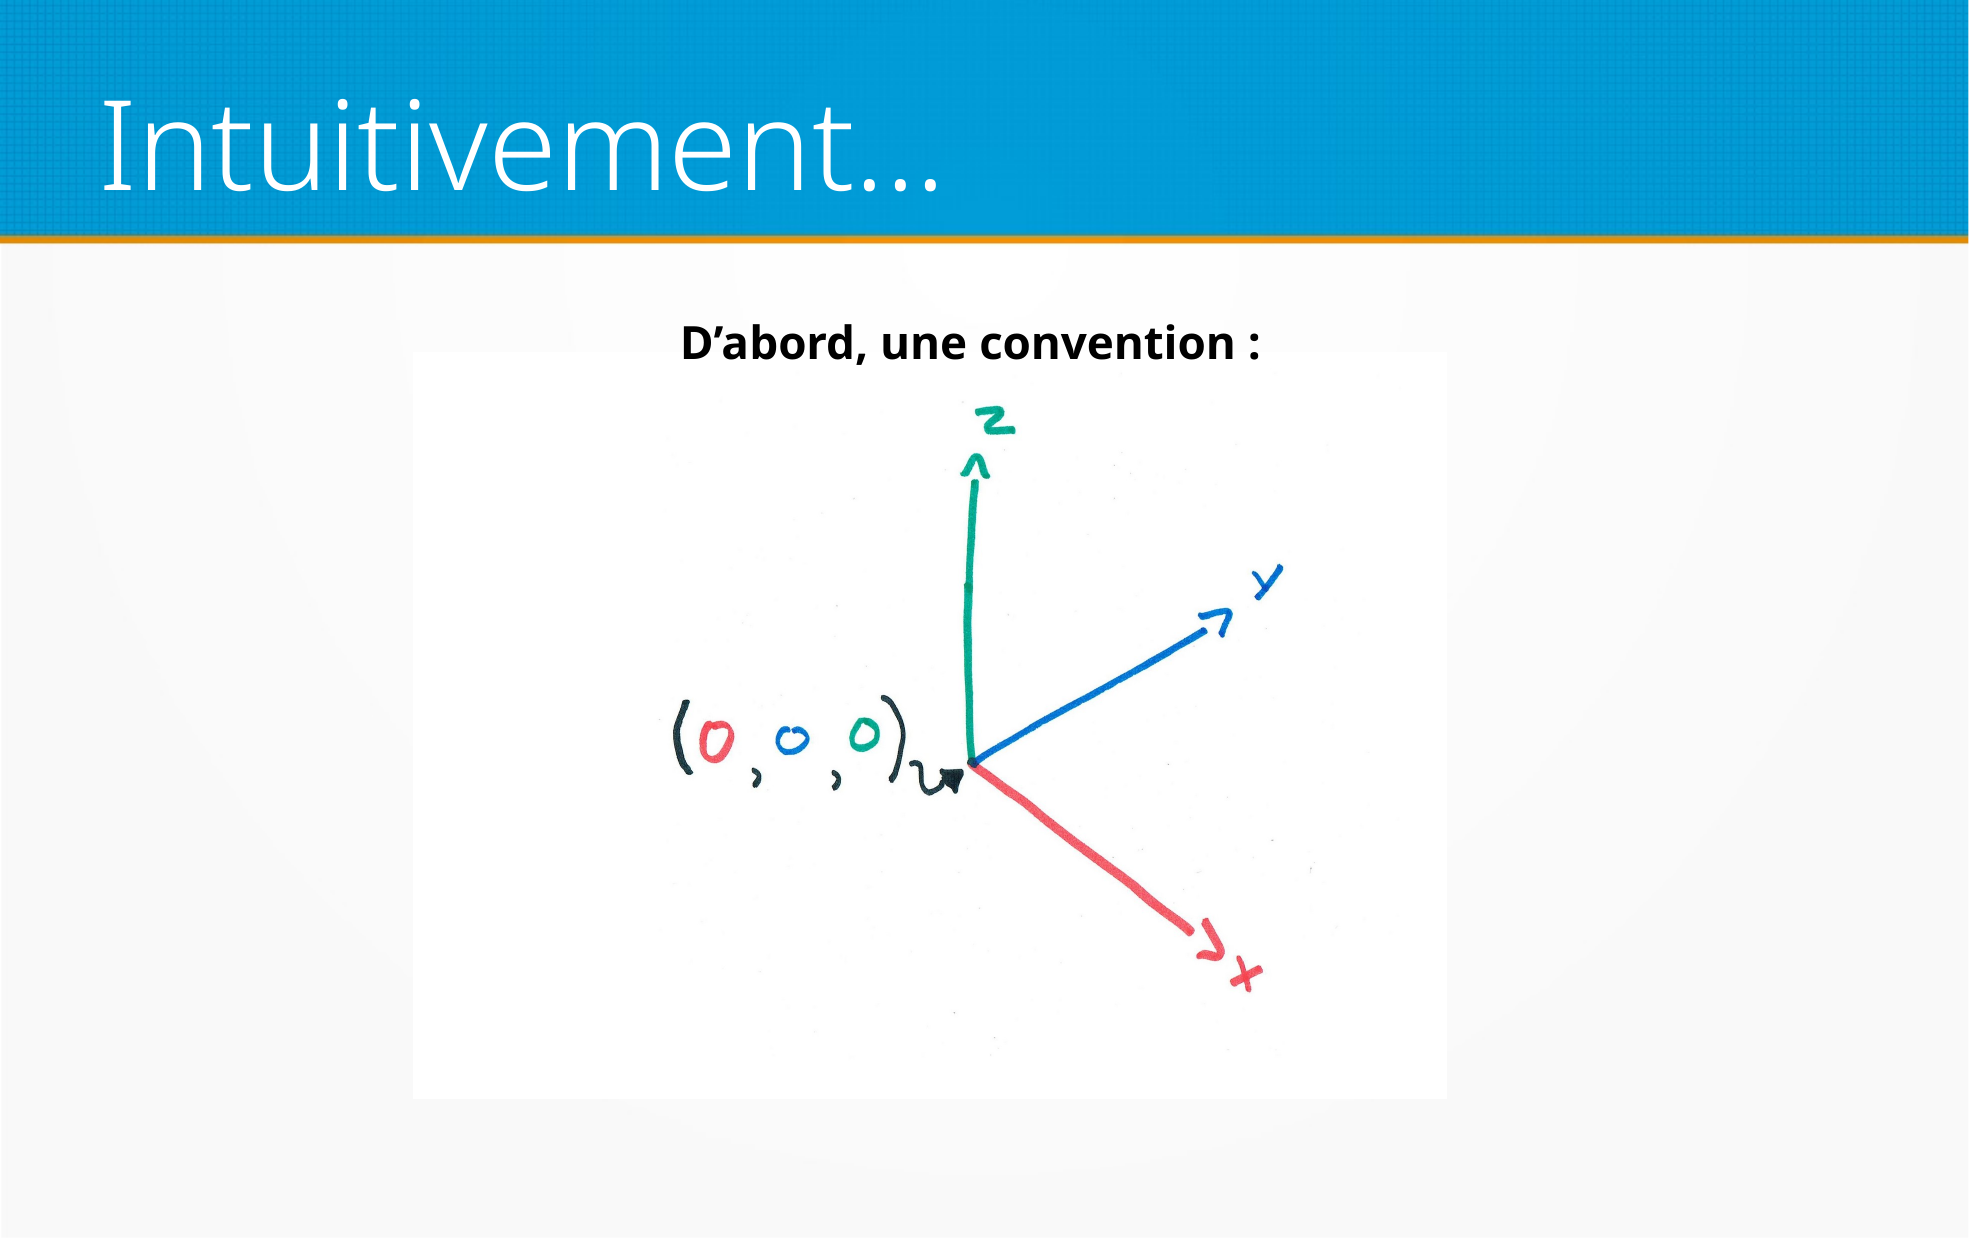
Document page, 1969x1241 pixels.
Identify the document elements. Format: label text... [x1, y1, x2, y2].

picture [0, 233, 1969, 1241]
title Intuitivement... [98, 19, 1870, 227]
text_box D’abord, une convention : [673, 307, 1358, 377]
